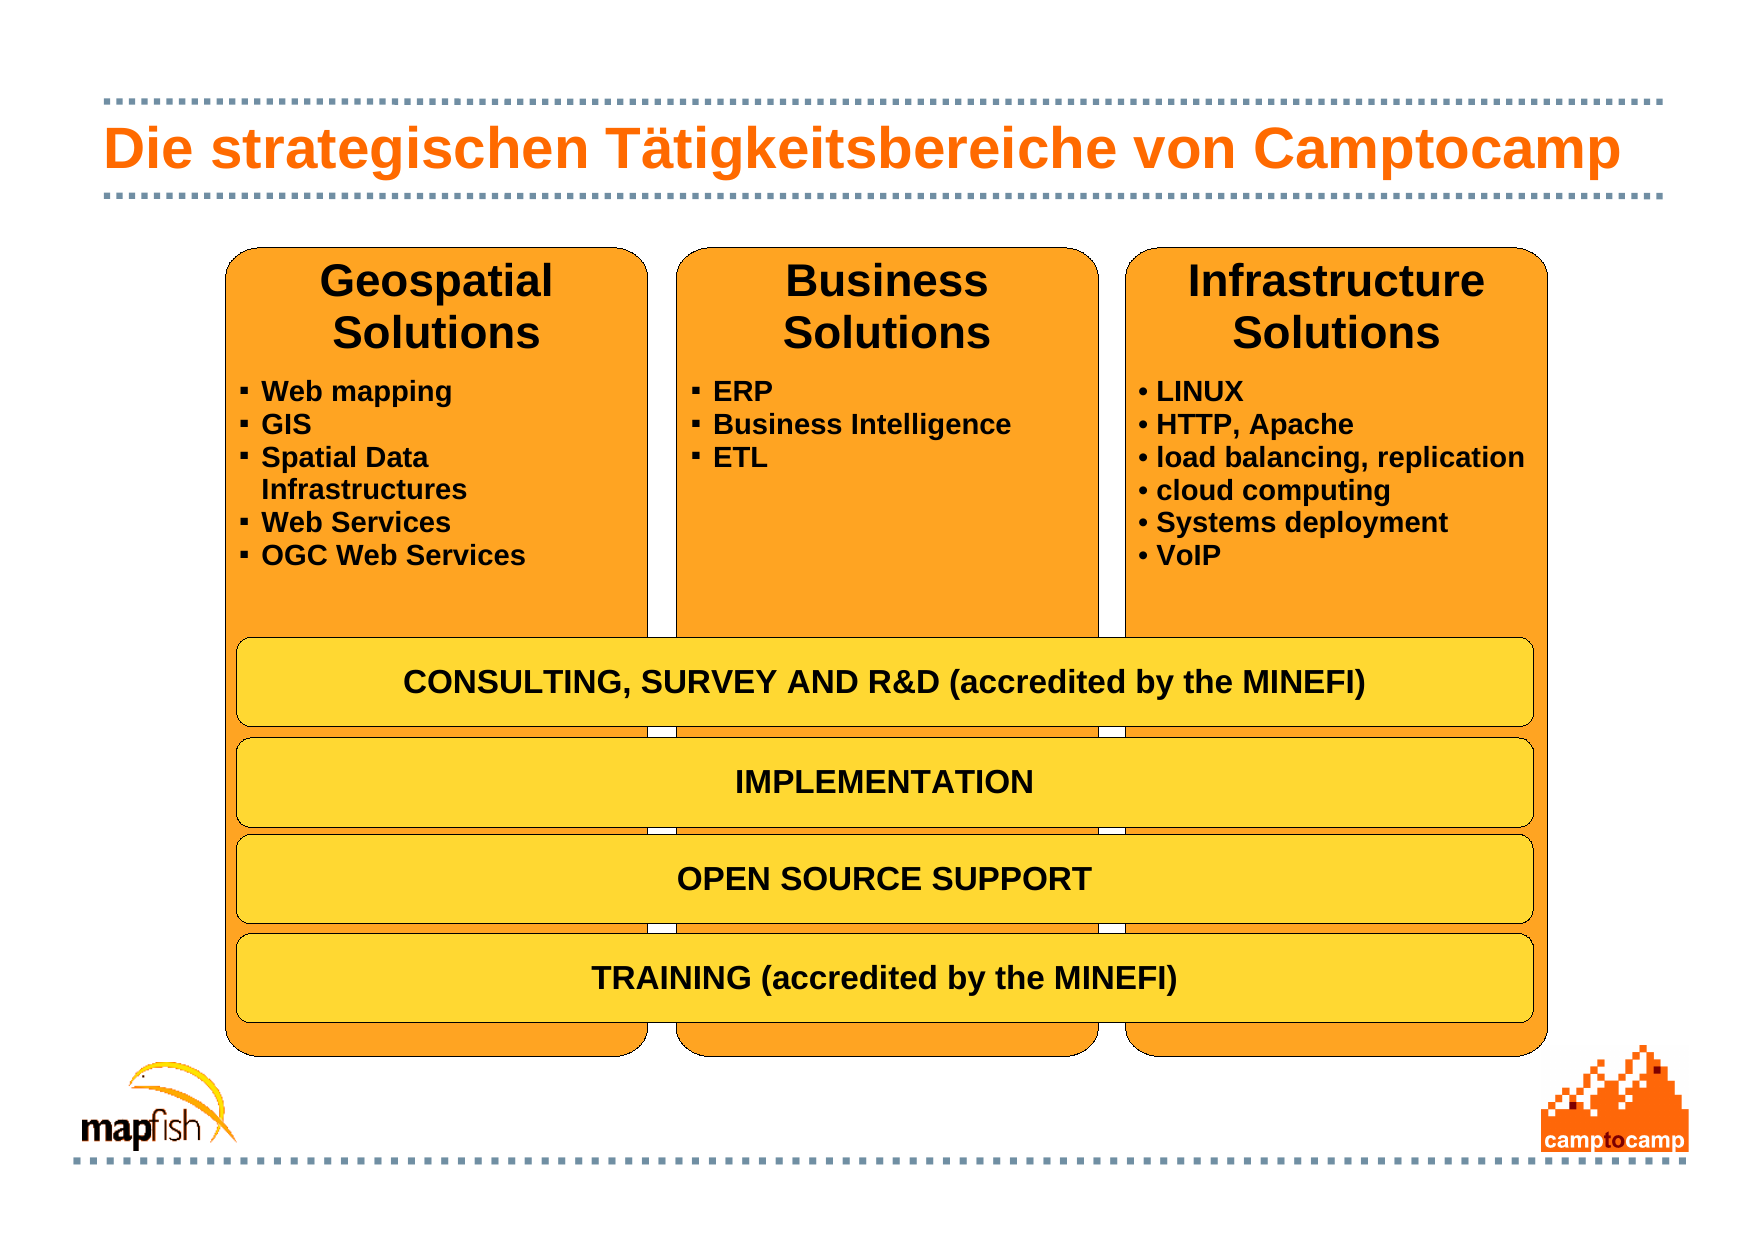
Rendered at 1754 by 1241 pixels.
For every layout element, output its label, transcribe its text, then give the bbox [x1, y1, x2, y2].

text_box [676, 828, 1099, 834]
text_box [225, 617, 648, 1057]
text_box IMPLEMENTATION [236, 737, 1534, 828]
picture [82, 1062, 237, 1151]
text_box [1089, 257, 1099, 367]
text_box [1125, 257, 1135, 367]
text_box Web mapping GIS Spatial Data Infrastructures Web Services OGC Web Services [225, 367, 648, 617]
text_box ERP Business Intelligence ETL [677, 367, 1100, 612]
text_box Infrastructure Solutions [1135, 247, 1539, 367]
text_box CONSULTING, SURVEY AND R&D (accredited by the MINEFI) [236, 637, 1534, 727]
text_box Business Solutions [685, 247, 1089, 367]
text_box OPEN SOURCE SUPPORT [236, 834, 1534, 924]
title Die strategischen Tätigkeitsbereiche von Camptocamp [103, 104, 1660, 193]
picture [1541, 1045, 1689, 1152]
text_box [225, 257, 235, 367]
text_box [676, 727, 1099, 737]
text_box [1125, 257, 1548, 1057]
text_box [639, 257, 648, 367]
text_box TRAINING (accredited by the MINEFI) [236, 933, 1534, 1023]
text_box [676, 924, 1099, 933]
text_box [676, 1023, 1099, 1057]
text_box Geospatial Solutions [235, 247, 639, 367]
text_box LINUX HTTP, Apache load balancing, replication cloud computing Systems deployment VoIP [1123, 367, 1546, 612]
text_box [676, 257, 1099, 637]
